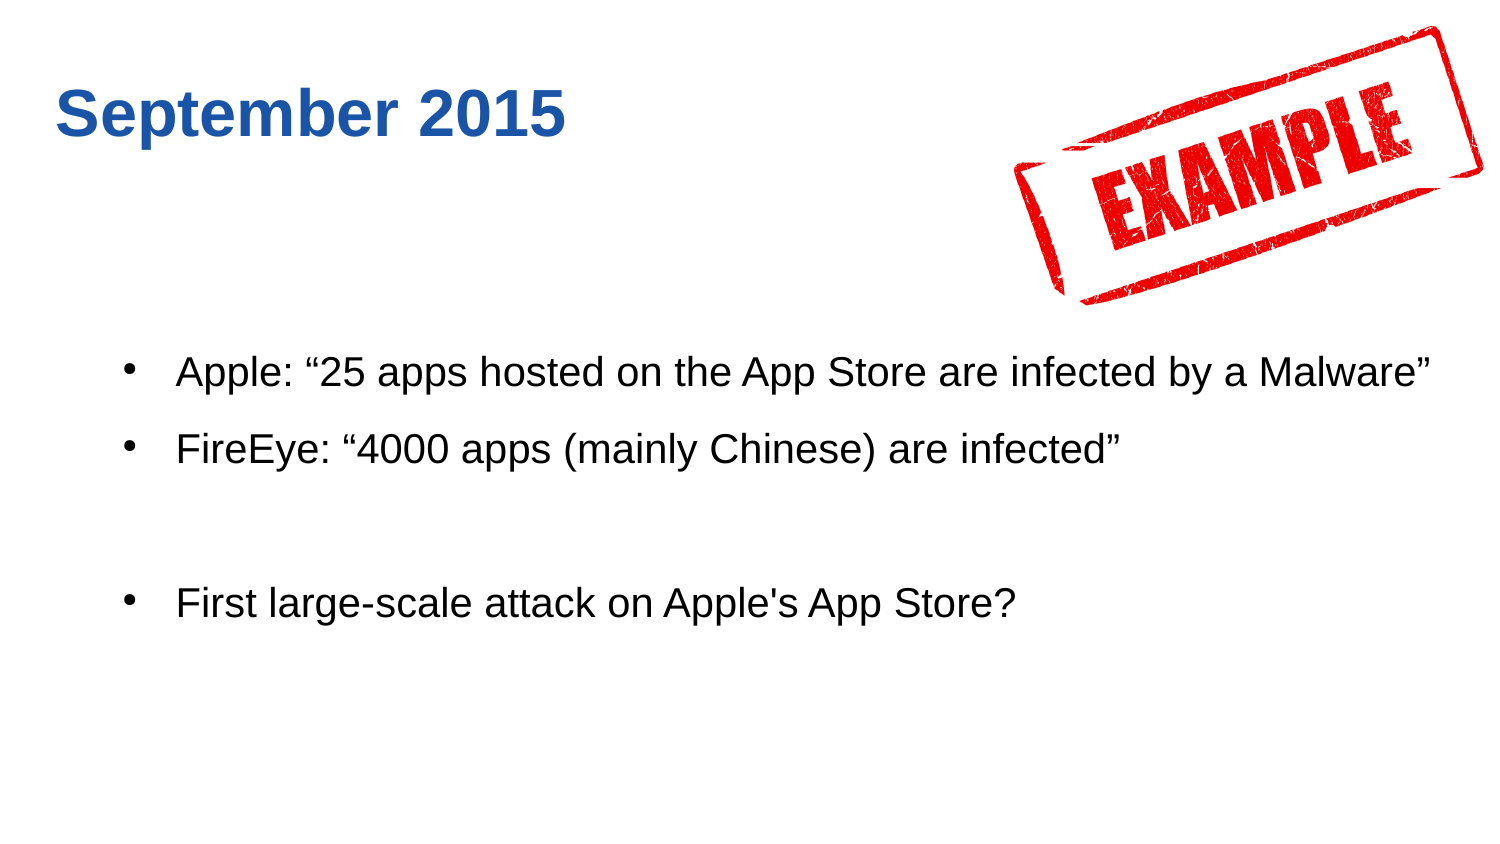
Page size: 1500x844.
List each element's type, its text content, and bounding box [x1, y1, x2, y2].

list Apple: “25 apps hosted on the App Store are infected by a Malware” FireEye: “4000 apps (mainly Chinese) are infected” First large-scale attack on Apple's App Store? [89, 330, 1456, 661]
title September 2015 [40, 97, 999, 166]
picture [999, 0, 1500, 329]
